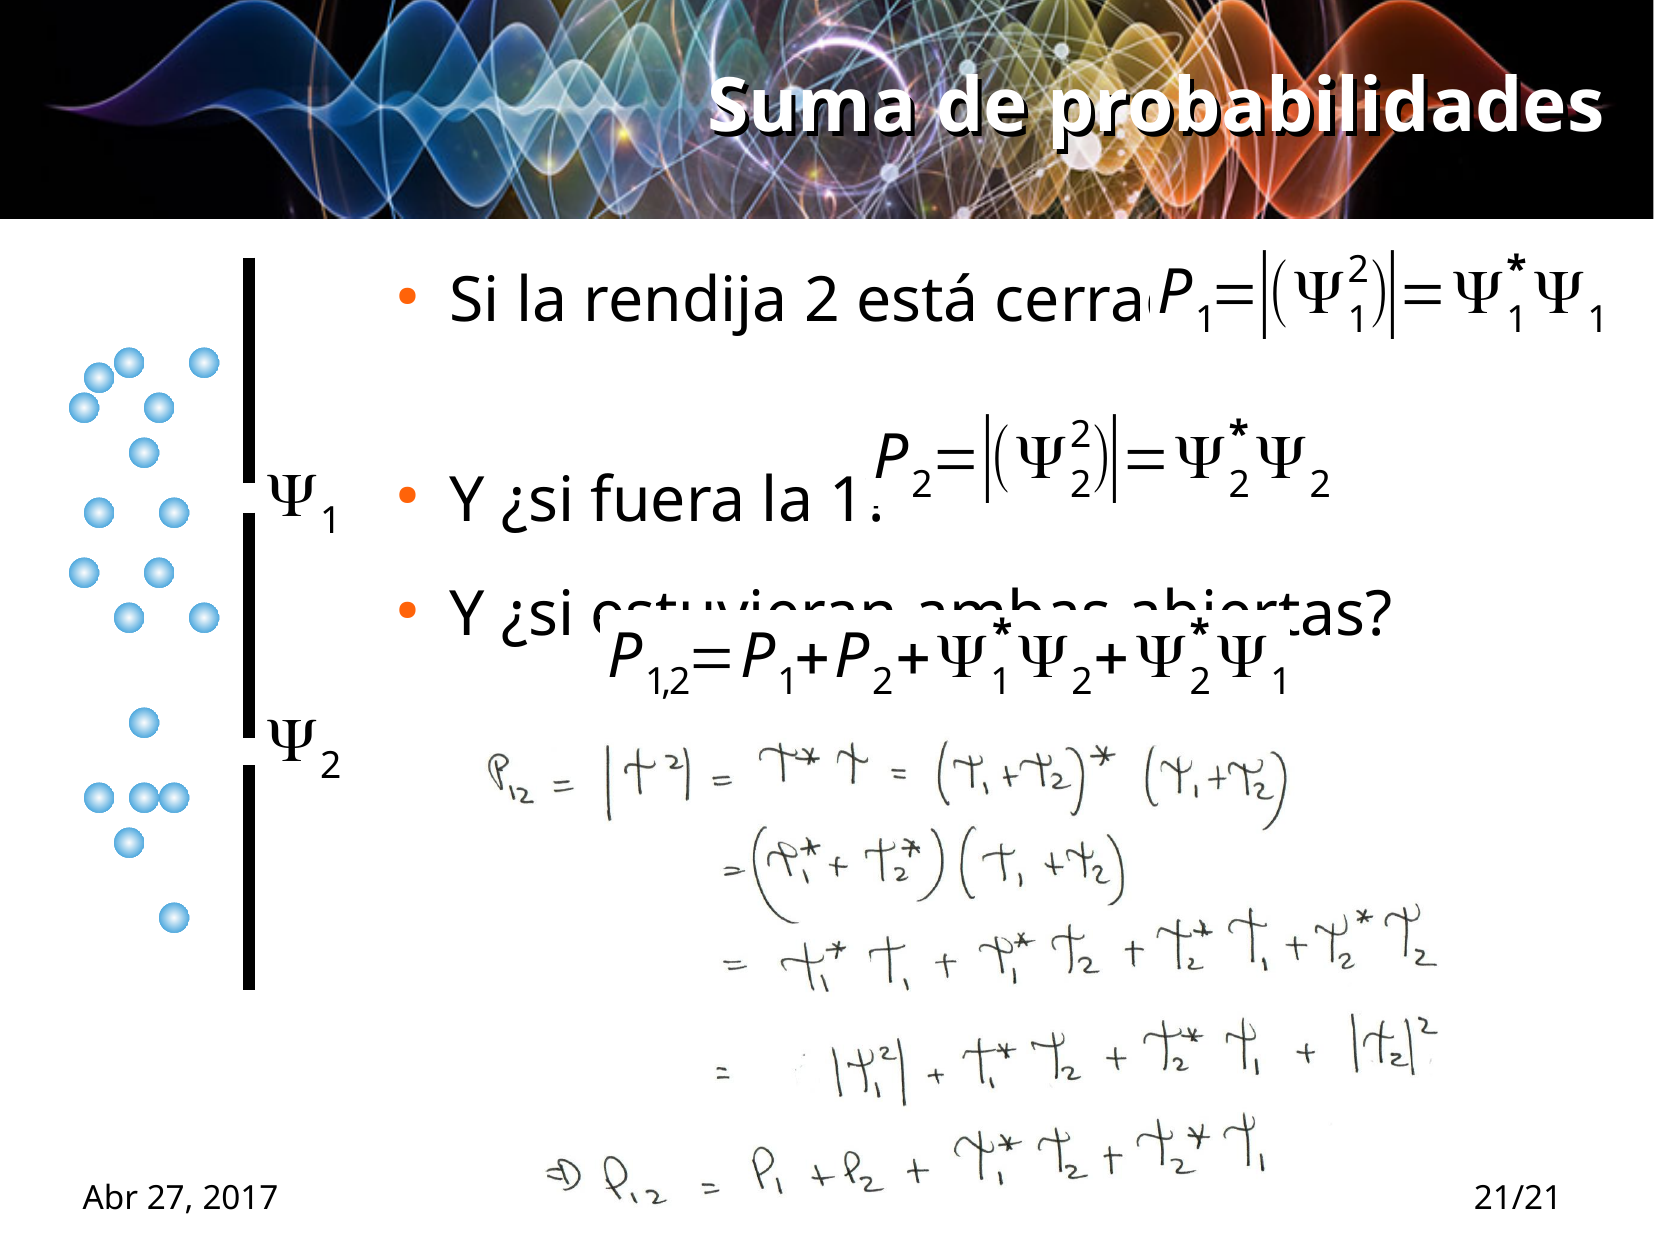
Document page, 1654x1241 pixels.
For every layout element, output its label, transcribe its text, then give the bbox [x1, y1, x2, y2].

text_box [84, 497, 115, 528]
text_box [159, 902, 190, 933]
list Si la rendija 2 está cerrada: Y ¿si fuera la 1? Y ¿si estuvieran ambas abiertas? [378, 255, 1564, 1156]
title Suma de probabilidades [45, 15, 1606, 191]
text_box [114, 602, 145, 633]
chart [1150, 246, 1606, 342]
text_box [69, 557, 100, 588]
chart [866, 411, 1336, 507]
chart [258, 470, 340, 543]
text_box [189, 602, 220, 633]
chart [599, 610, 1291, 706]
text_box [144, 392, 175, 423]
text_box [84, 362, 115, 393]
text_box [129, 437, 160, 468]
text_box [84, 782, 115, 813]
picture [464, 728, 1456, 1241]
text_box [69, 392, 100, 423]
text_box [144, 557, 175, 588]
picture [0, 0, 1654, 219]
text_box [159, 497, 190, 528]
text_box [114, 347, 145, 378]
chart [258, 716, 346, 789]
text_box [114, 827, 145, 858]
text_box [129, 782, 190, 813]
text_box [129, 707, 160, 738]
text_box [189, 347, 220, 378]
